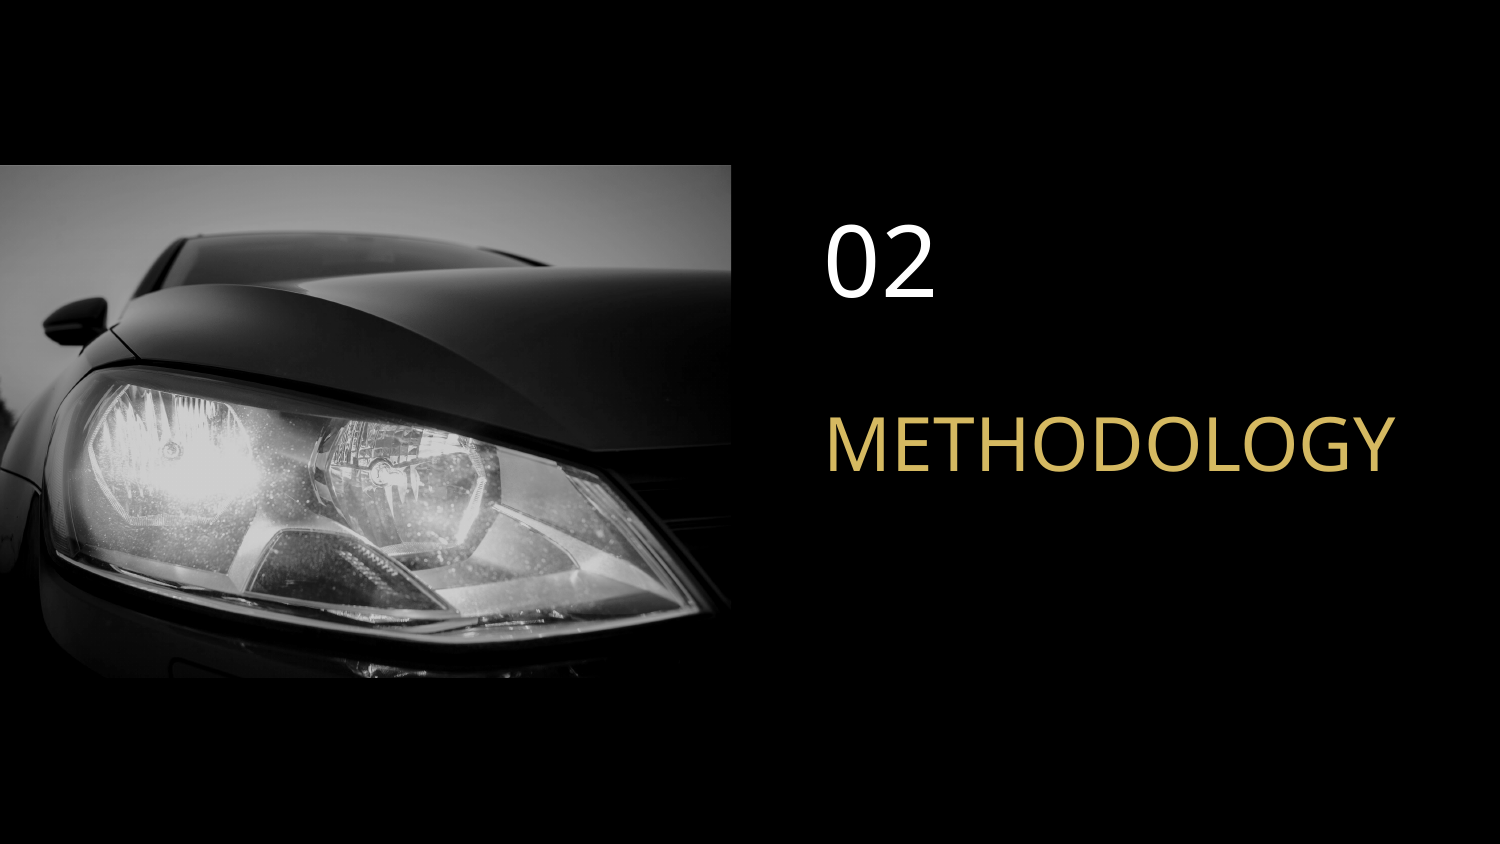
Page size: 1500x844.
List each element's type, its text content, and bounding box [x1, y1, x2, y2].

title 02 [808, 176, 1358, 333]
title METHODOLOGY [808, 372, 1484, 511]
text_box [0, 165, 732, 678]
